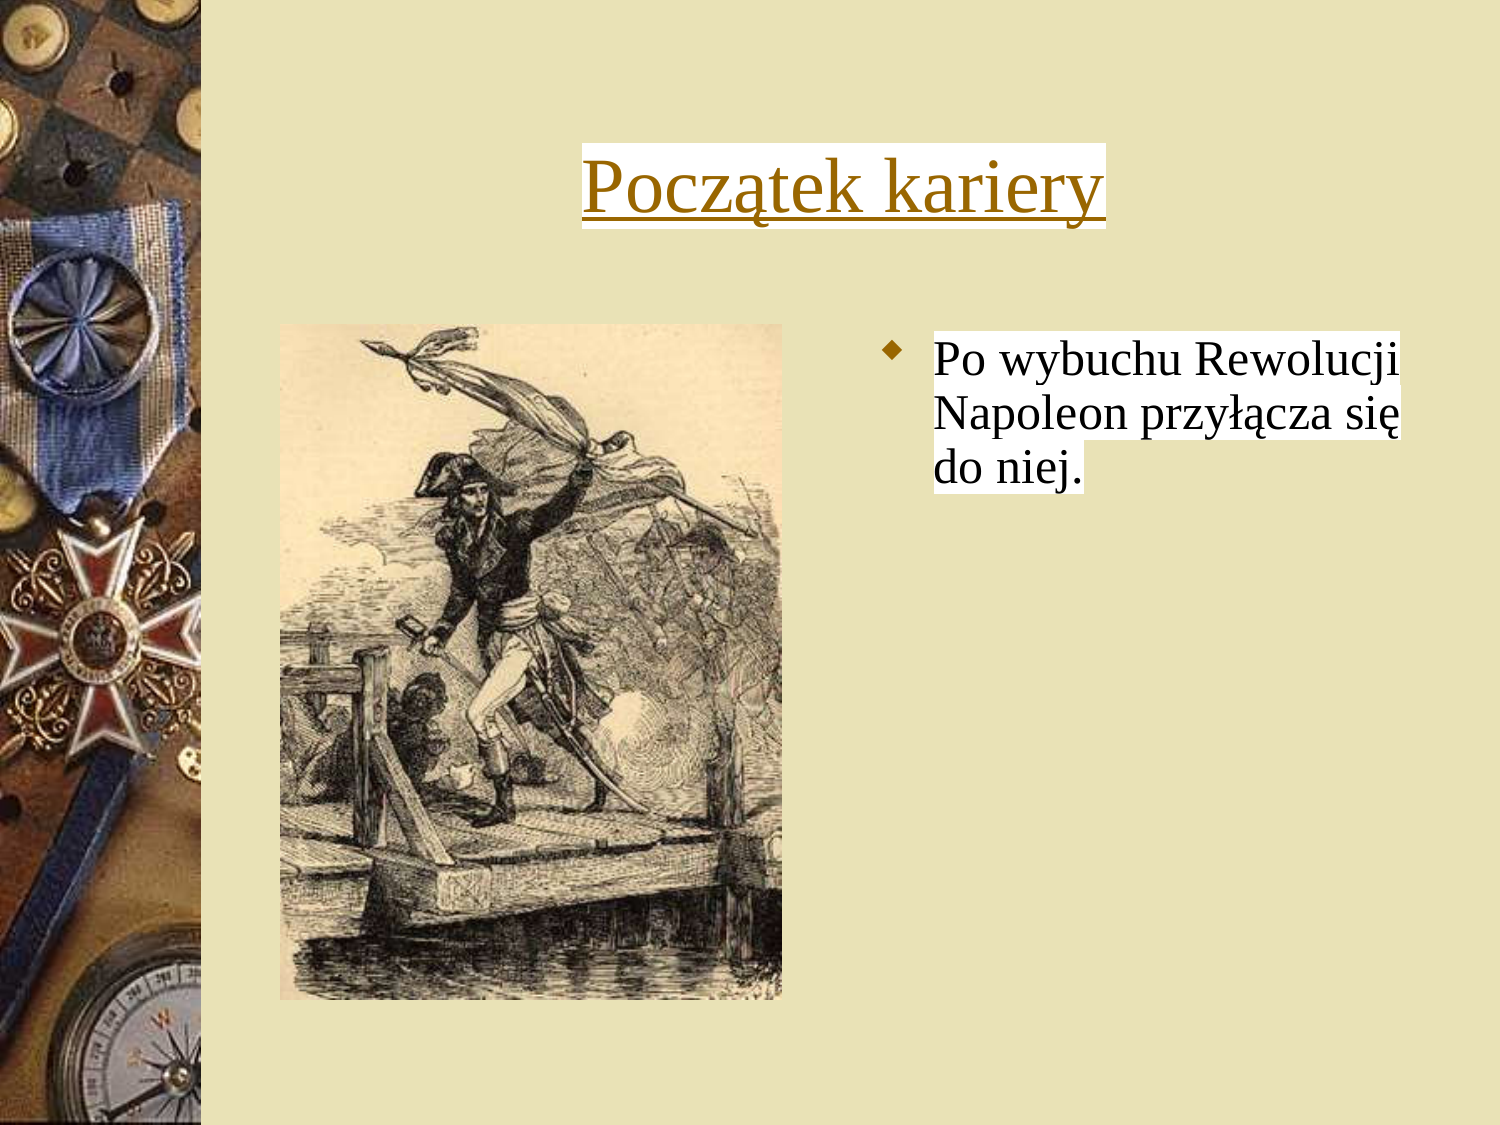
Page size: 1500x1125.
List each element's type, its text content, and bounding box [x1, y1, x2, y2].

list Po wybuchu Rewolucji Napoleon przyłącza się do niej. [862, 324, 1476, 1000]
picture [0, 0, 201, 1125]
picture [280, 324, 782, 1000]
title Początek kariery [224, 87, 1463, 275]
